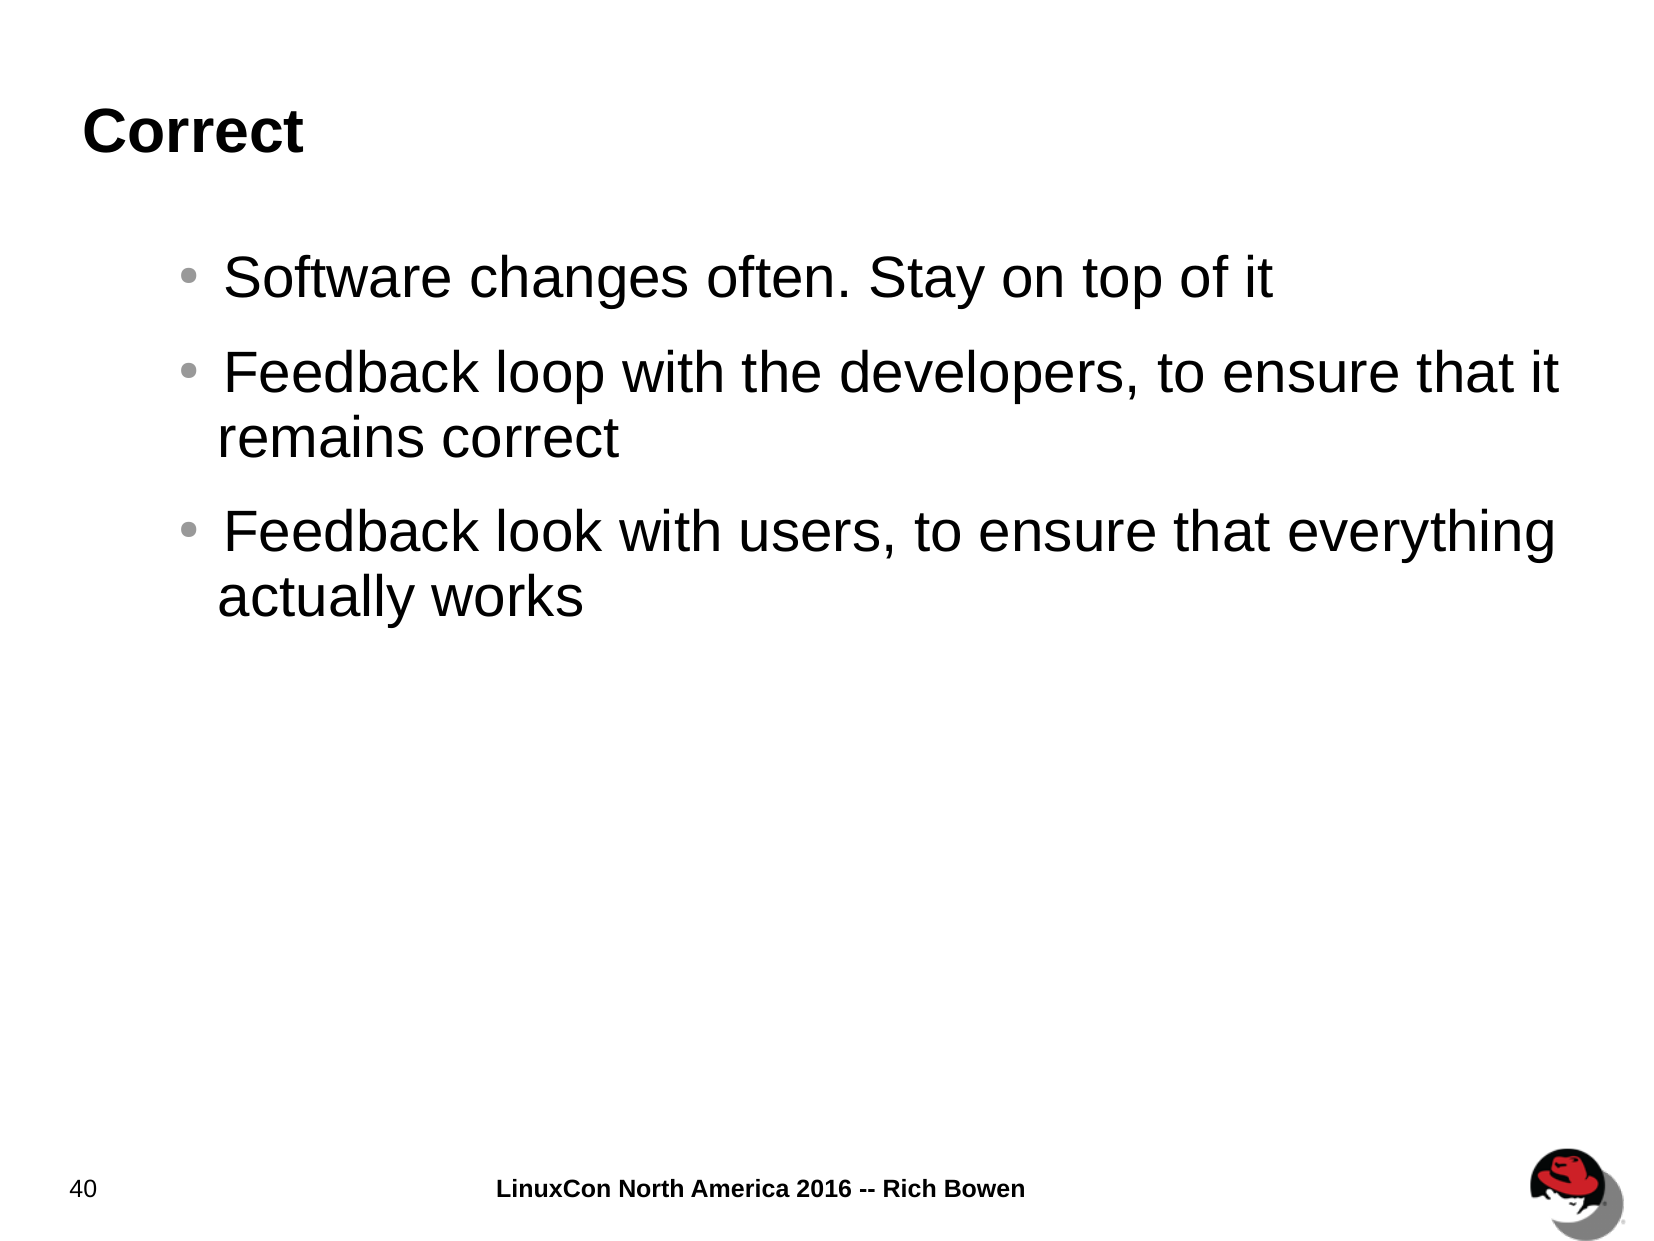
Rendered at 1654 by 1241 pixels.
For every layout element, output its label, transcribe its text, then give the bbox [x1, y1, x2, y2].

title Correct [82, 37, 1571, 226]
list Software changes often. Stay on top of it Feedback loop with the developers, to ensure that it remains correct Feedback look with users, to ensure that everything actually works [86, 244, 1576, 1039]
picture [1529, 1146, 1613, 1224]
